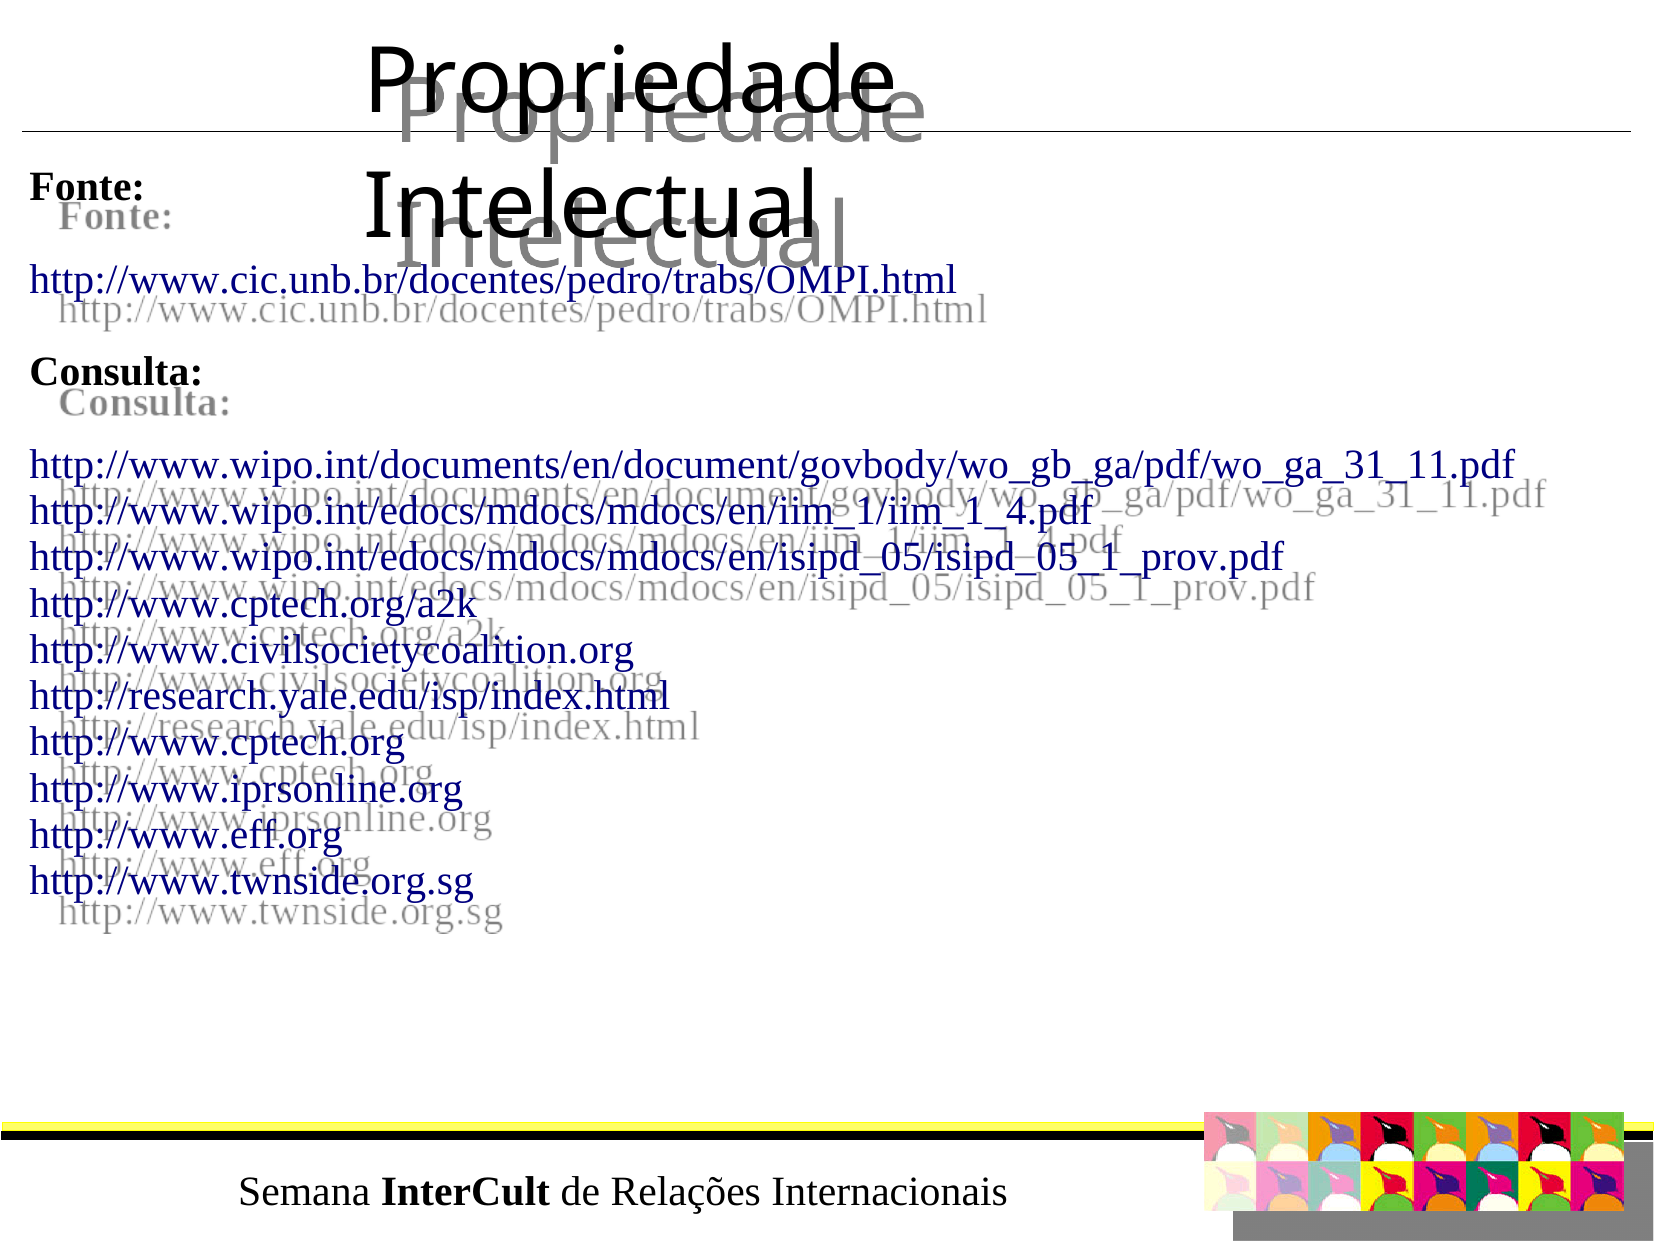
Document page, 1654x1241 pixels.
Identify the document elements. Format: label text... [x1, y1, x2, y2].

text_box [1624, 1122, 1654, 1140]
text_box Semana InterCult de Relações Internacionais [238, 1168, 1009, 1217]
text_box Fonte: http://www.cic.unb.br/docentes/pedro/trabs/OMPI.html Consulta: http://www.wipo.int/documents/en/document/govbody/wo_gb_ga/pdf/wo_ga_31_11.pdf http://www.wipo.int/edocs/mdocs/mdocs/en/iim_1/iim_1_4.pdf http://www.wipo.int/edocs/mdocs/mdocs/en/isipd_05/isipd_05_1_prov.pdf http://www.cptech.org/a2k http://www.civilsocietycoalition.org http://research.yale.edu/isp/index.html http://www.cptech.org http://www.iprsonline.org http://www.eff.org http://www.twnside.org.sg [29, 163, 1605, 904]
chart [1204, 1112, 1624, 1211]
text_box [1, 1122, 1204, 1140]
text_box Propriedade Intelectual [363, 14, 1294, 125]
